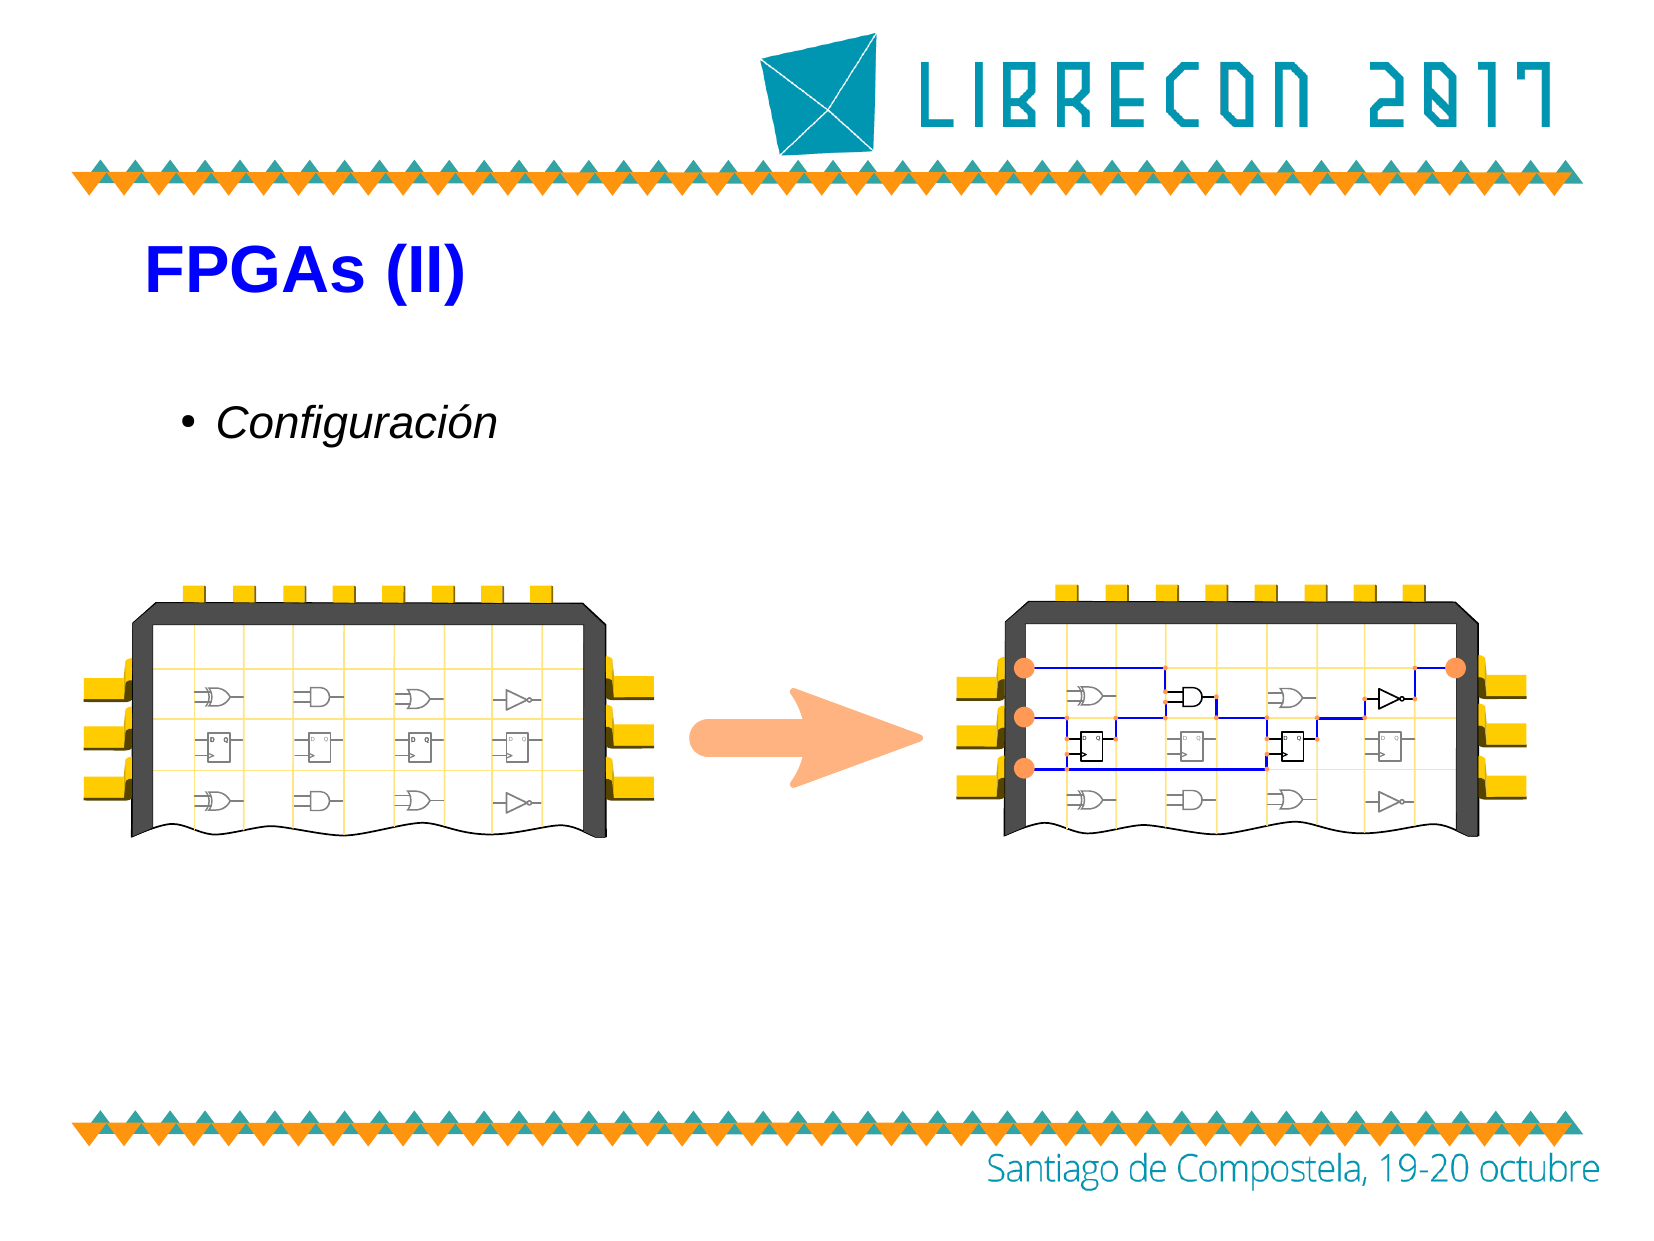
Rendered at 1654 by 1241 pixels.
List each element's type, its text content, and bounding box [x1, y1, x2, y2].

text_box Configuración [165, 389, 567, 508]
picture [744, 13, 1571, 164]
text_box FPGAs (II) [129, 224, 650, 331]
picture [70, 502, 1605, 922]
picture [968, 1133, 1617, 1199]
